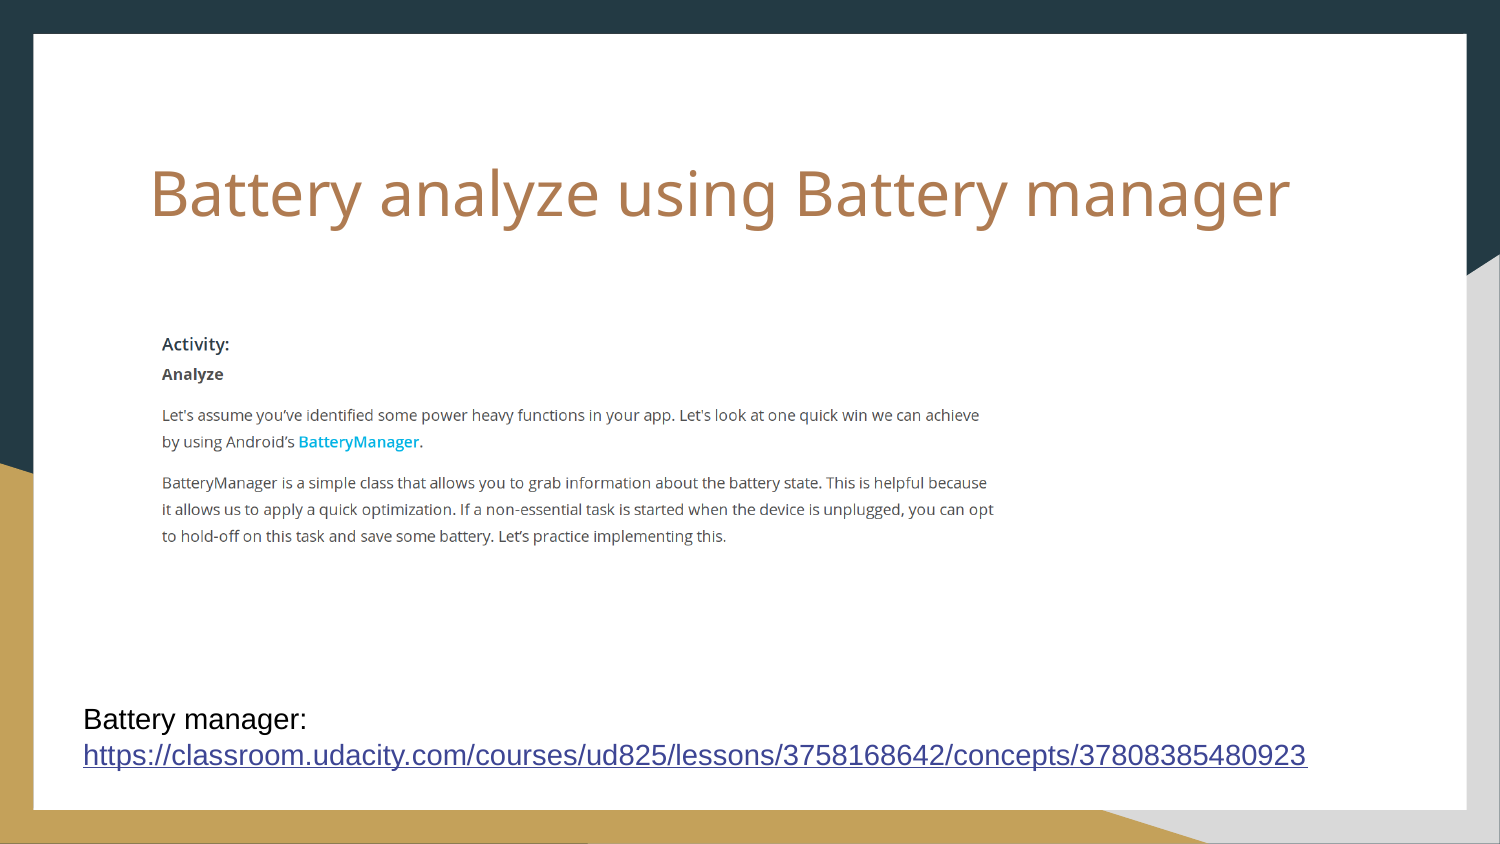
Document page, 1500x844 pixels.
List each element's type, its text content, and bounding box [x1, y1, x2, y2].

text_box Battery manager: https://classroom.udacity.com/courses/ud825/lessons/3758168642/concepts/37808385480923 [68, 706, 1373, 800]
picture [159, 330, 1004, 559]
title Battery analyze using Battery manager [134, 138, 1366, 296]
